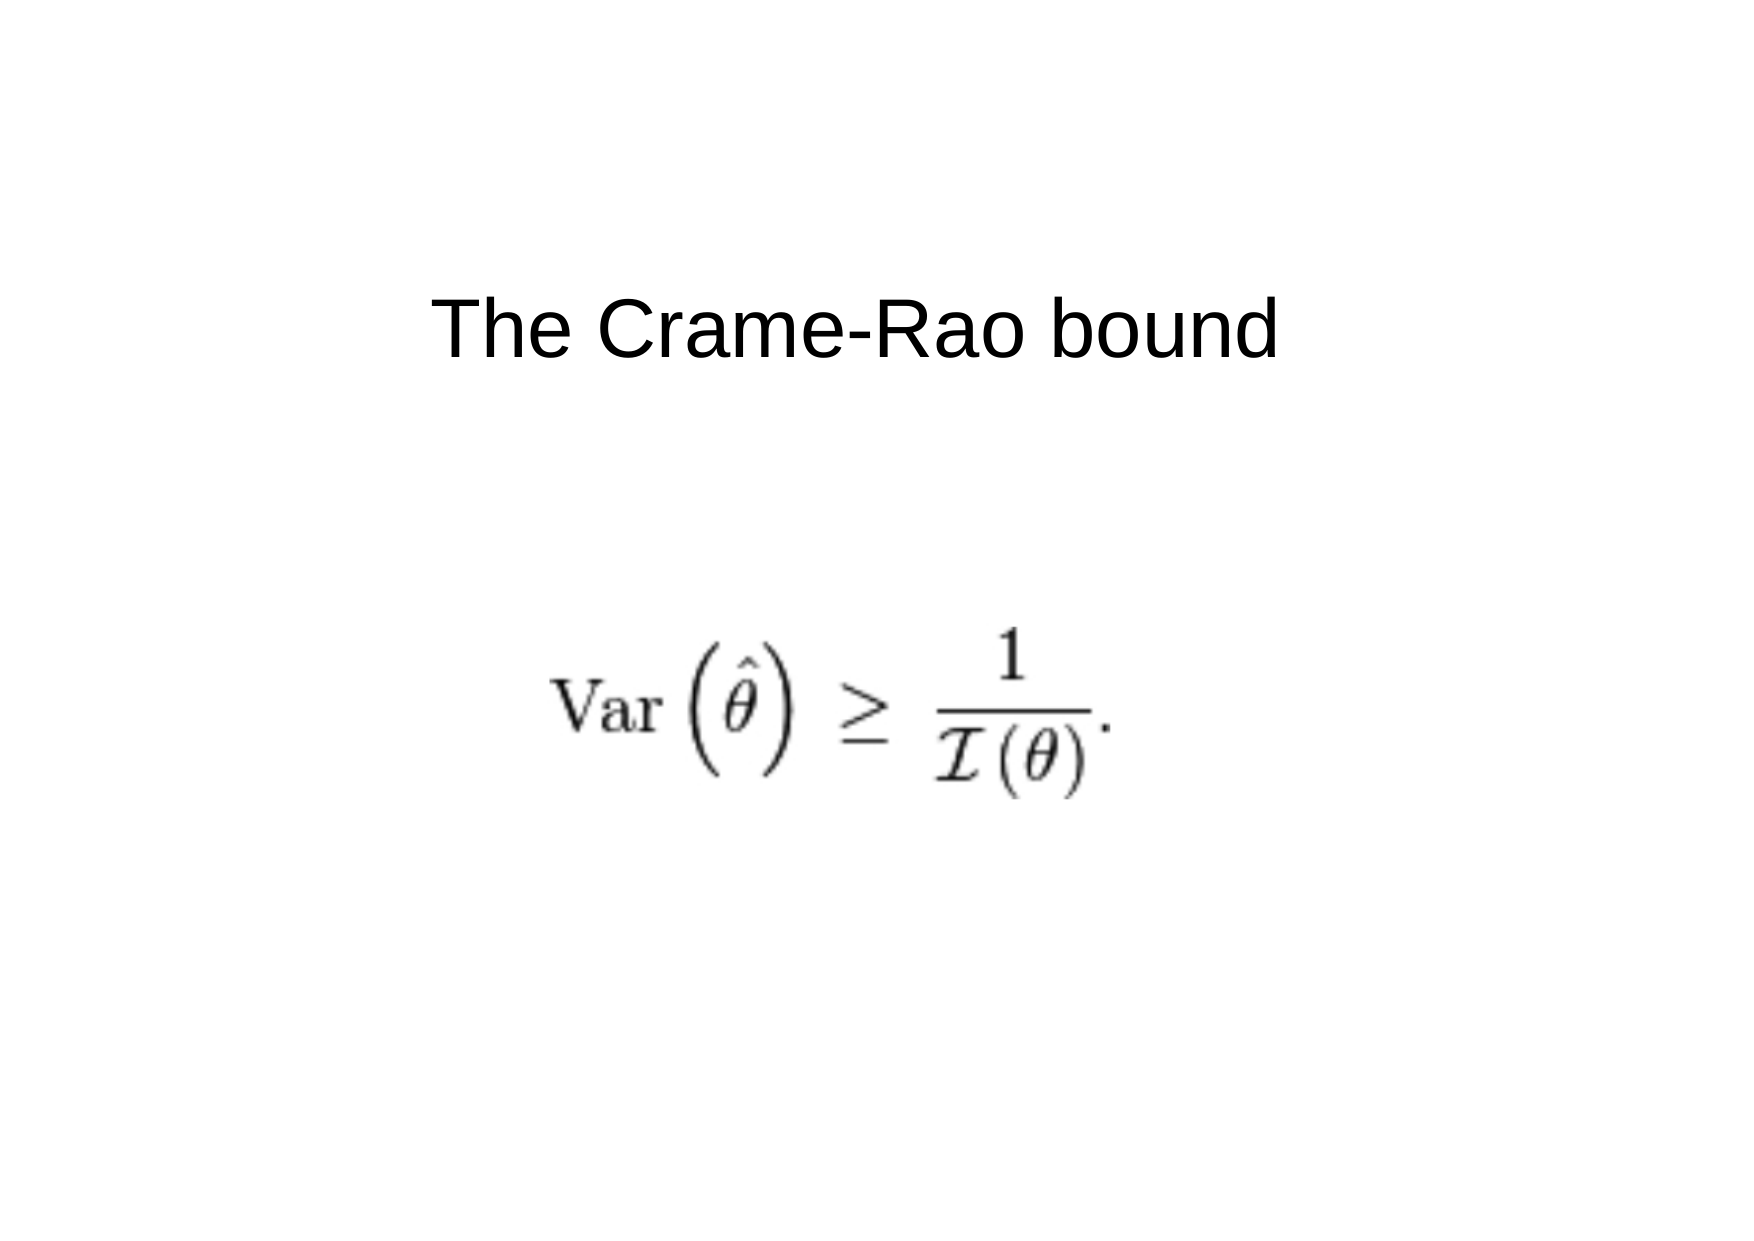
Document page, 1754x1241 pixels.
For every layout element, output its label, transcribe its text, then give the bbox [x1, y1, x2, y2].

text_box The Crame-Rao bound [415, 274, 1297, 383]
picture [448, 599, 1220, 837]
